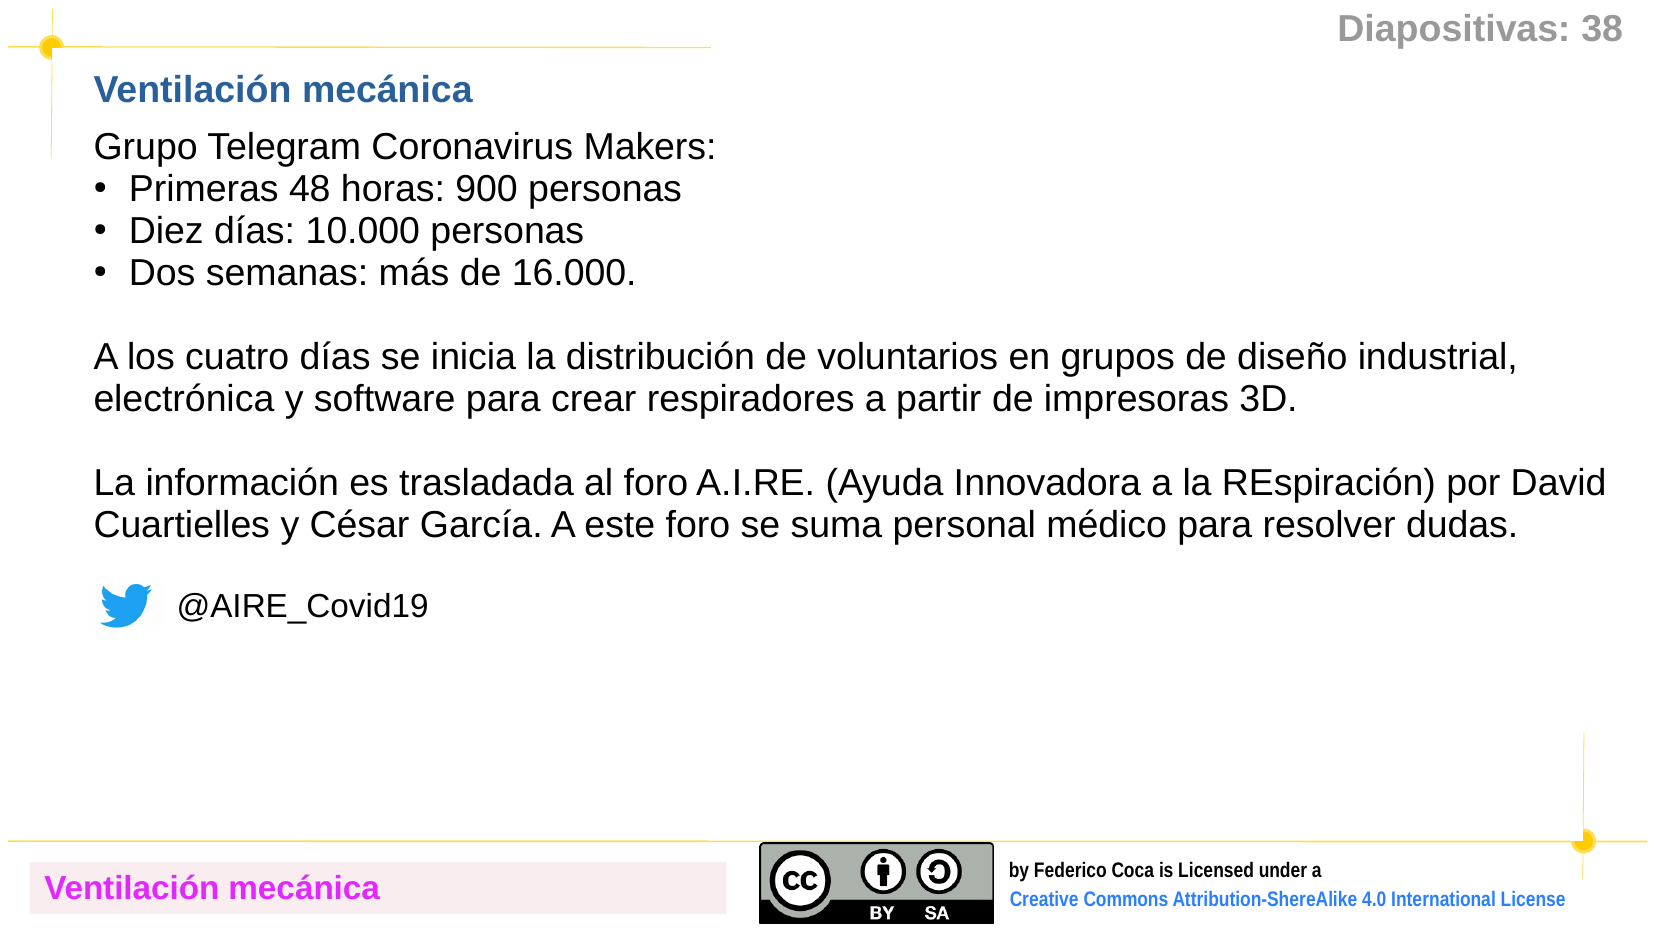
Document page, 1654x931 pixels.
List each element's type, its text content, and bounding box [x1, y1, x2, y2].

text_box Ventilación mecánica [29, 862, 727, 915]
picture [87, 583, 165, 628]
text_box Diapositivas: 38 [1322, 0, 1644, 57]
text_box Grupo Telegram Coronavirus Makers: Primeras 48 horas: 900 personas Diez días: 10.000 personas Dos semanas: más de 16.000. A los cuatro días se inicia la distribución de voluntarios en grupos de diseño industrial, electrónica y software para crear respiradores a partir de impresoras 3D. La información es trasladada al foro A.I.RE. (Ayuda Innovadora a la REspiración) por David Cuartielles y César García. A este foro se suma personal médico para resolver dudas. @AIRE_Covid19 [78, 118, 1630, 669]
text_box Ventilación mecánica [78, 61, 886, 118]
